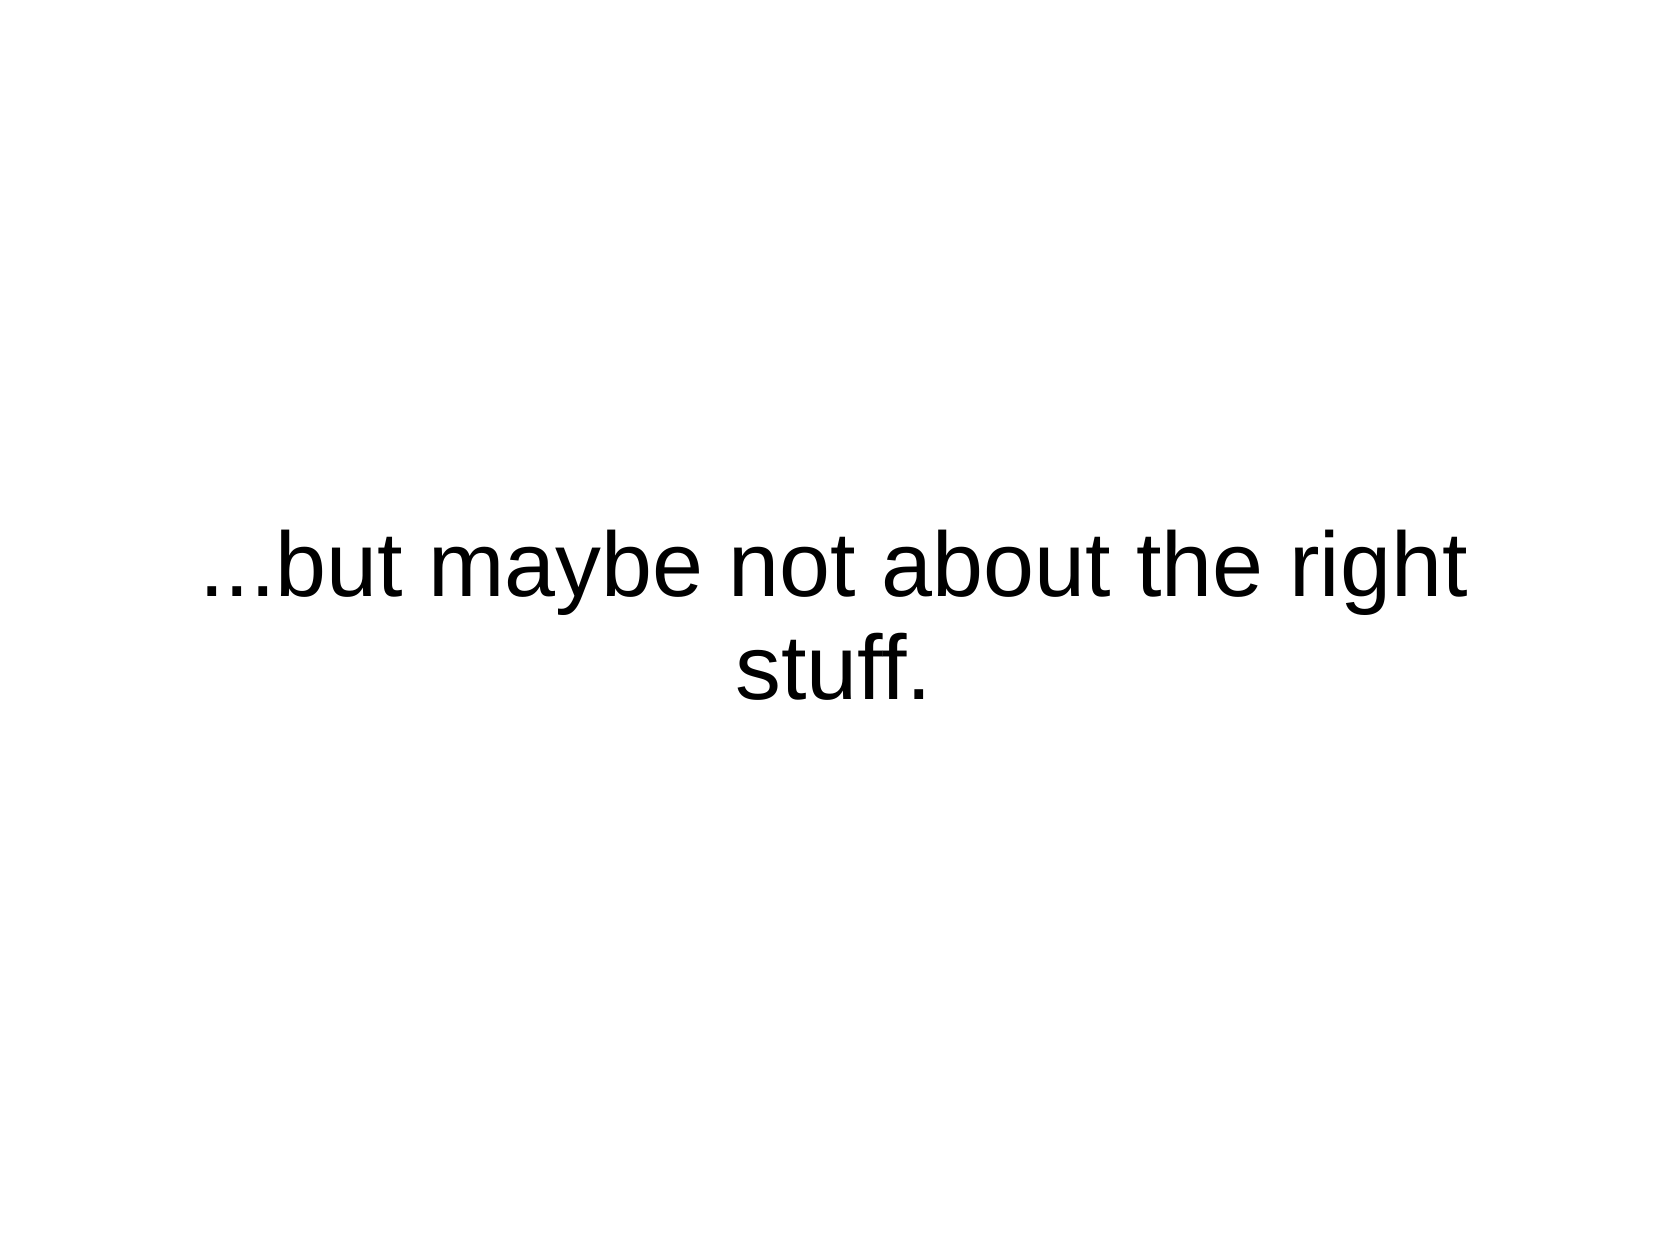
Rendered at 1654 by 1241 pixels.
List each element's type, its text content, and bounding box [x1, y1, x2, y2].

title ...but maybe not about the right stuff. [90, 512, 1579, 721]
